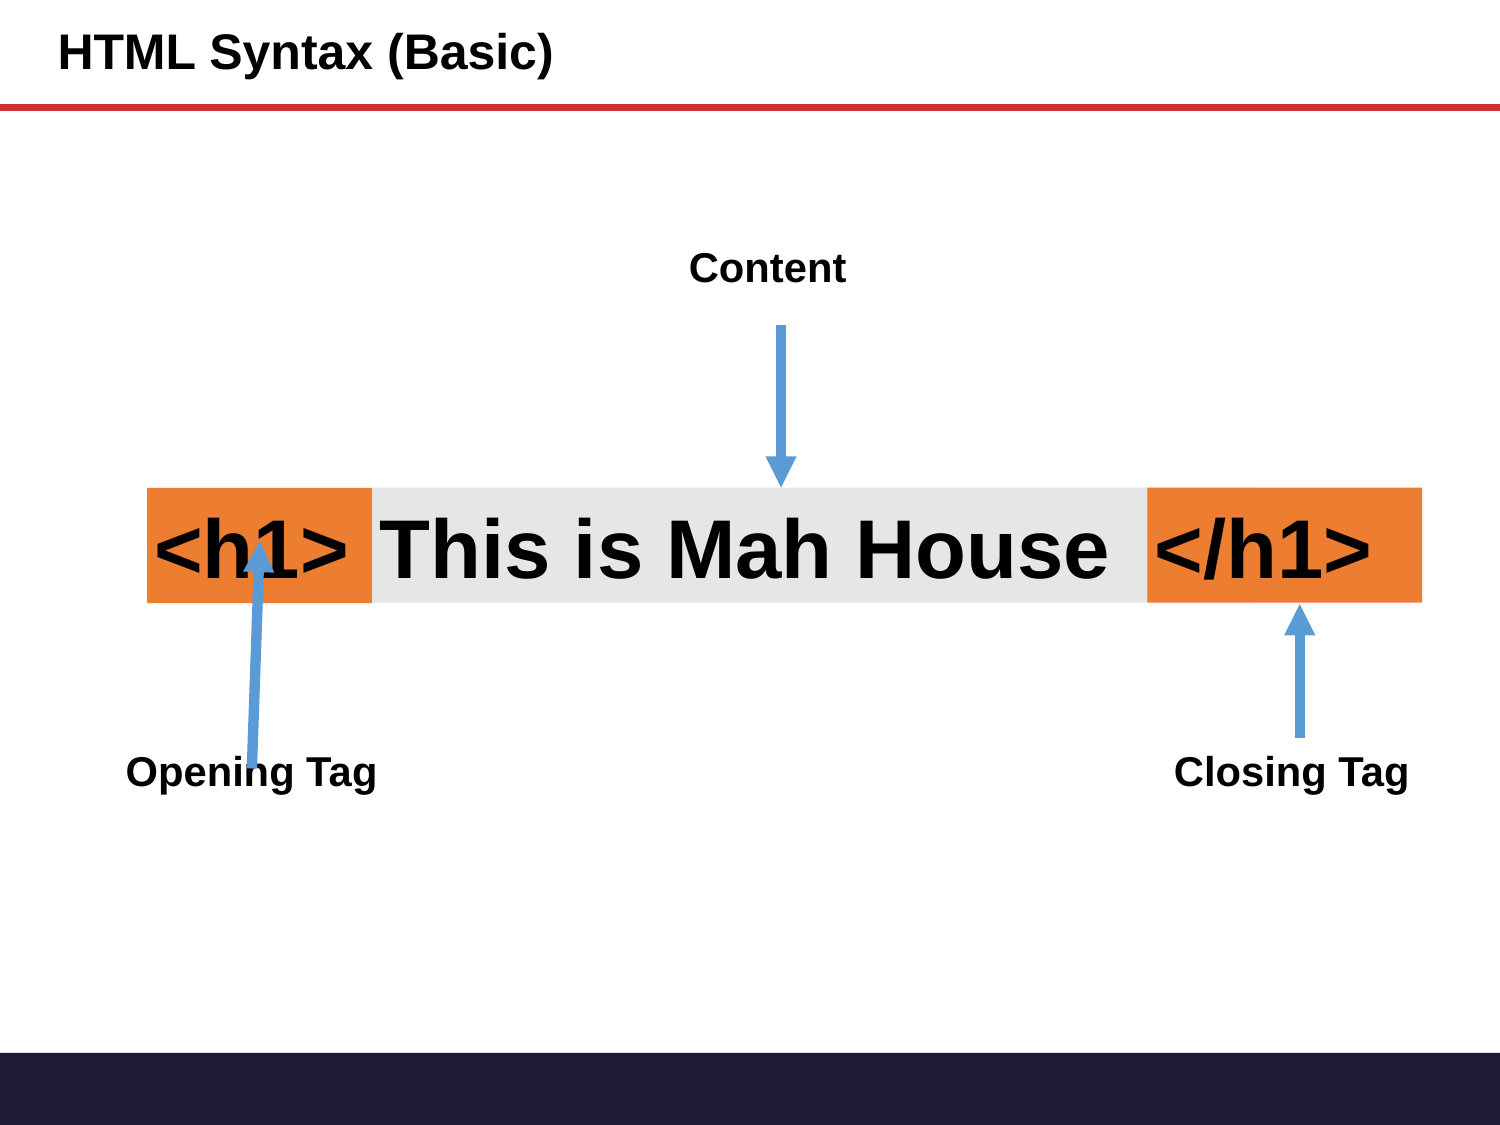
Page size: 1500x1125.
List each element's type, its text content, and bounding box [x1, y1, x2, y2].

text_box <h1> [147, 487, 373, 604]
text_box Closing Tag [1166, 737, 1418, 803]
text_box Content [681, 233, 866, 299]
text_box This is Mah House [372, 487, 1147, 603]
text_box </h1> [1147, 487, 1423, 603]
text_box Opening Tag [118, 737, 386, 803]
title HTML Syntax (Basic) [50, 0, 1175, 108]
